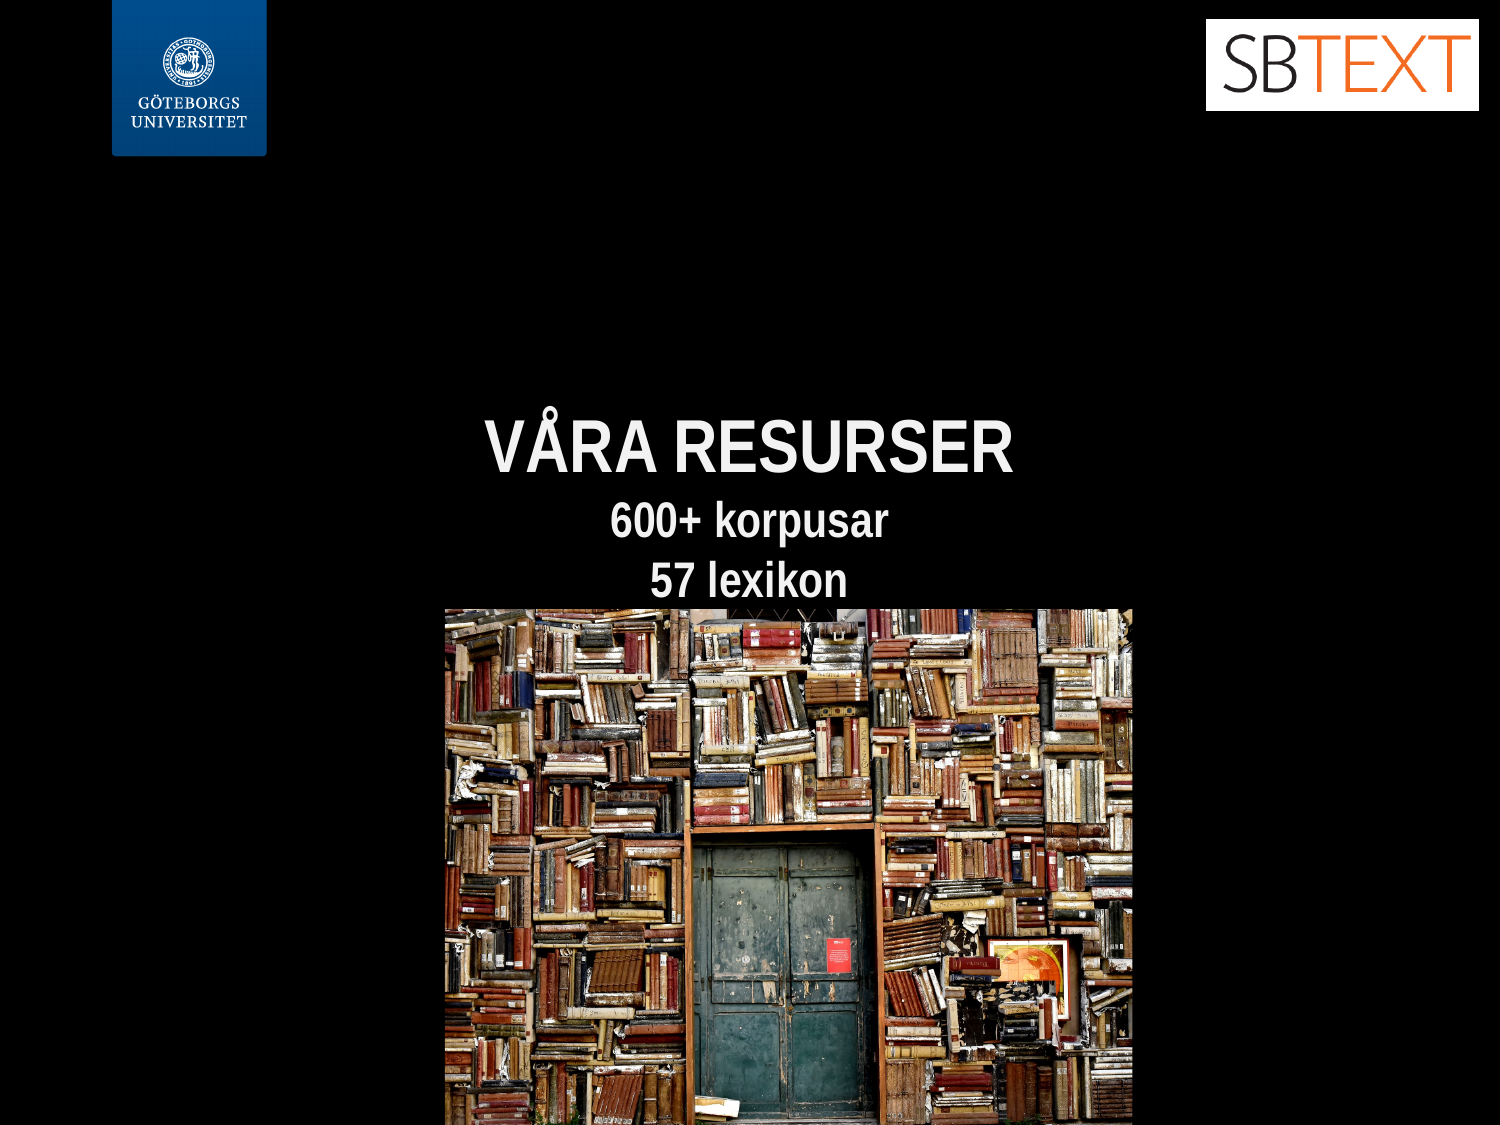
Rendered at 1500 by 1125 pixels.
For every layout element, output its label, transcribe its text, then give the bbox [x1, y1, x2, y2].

picture [110, 0, 268, 159]
picture [1206, 19, 1479, 111]
title Våra RESURSER 600+ korpusar 57 lexikon [88, 397, 1412, 610]
picture [444, 610, 1133, 1125]
